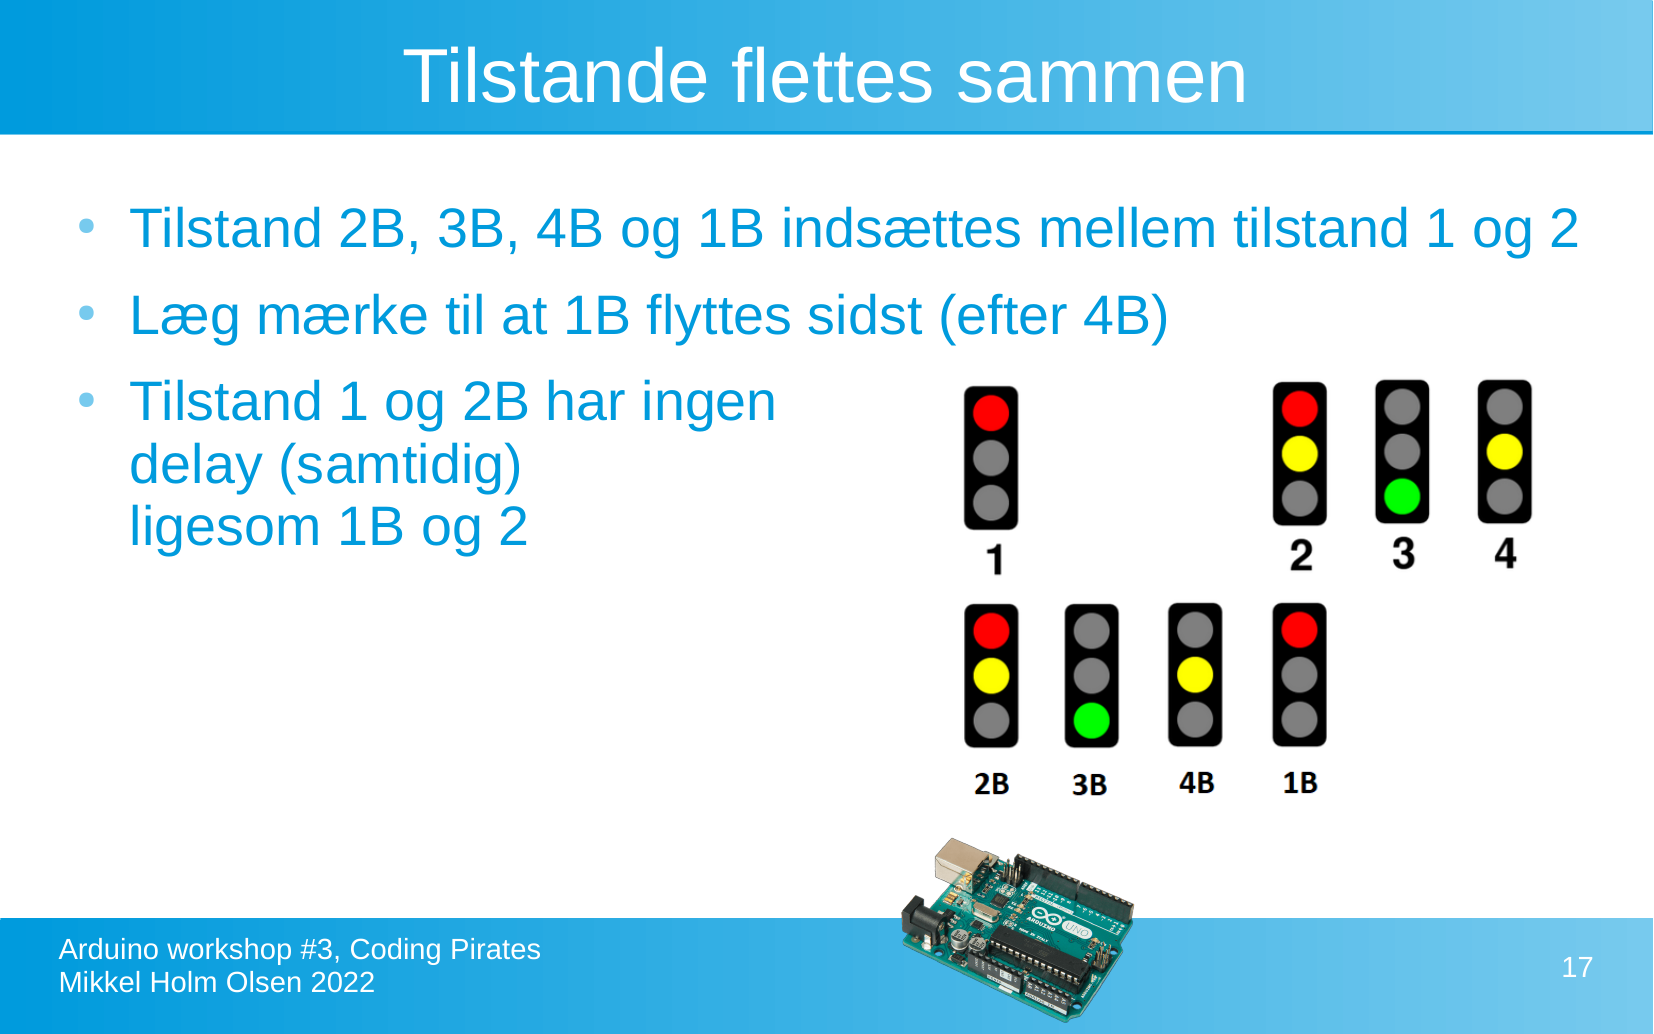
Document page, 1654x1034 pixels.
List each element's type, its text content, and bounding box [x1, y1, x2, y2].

title Tilstande flettes sammen [58, 32, 1594, 120]
picture [900, 854, 1138, 1024]
list Tilstand 2B, 3B, 4B og 1B indsættes mellem tilstand 1 og 2 Læg mærke til at 1B flyttes sidst (efter 4B) Tilstand 1 og 2B har ingen delay (samtidig) ligesom 1B og 2 [58, 196, 1594, 854]
picture [926, 365, 1561, 826]
